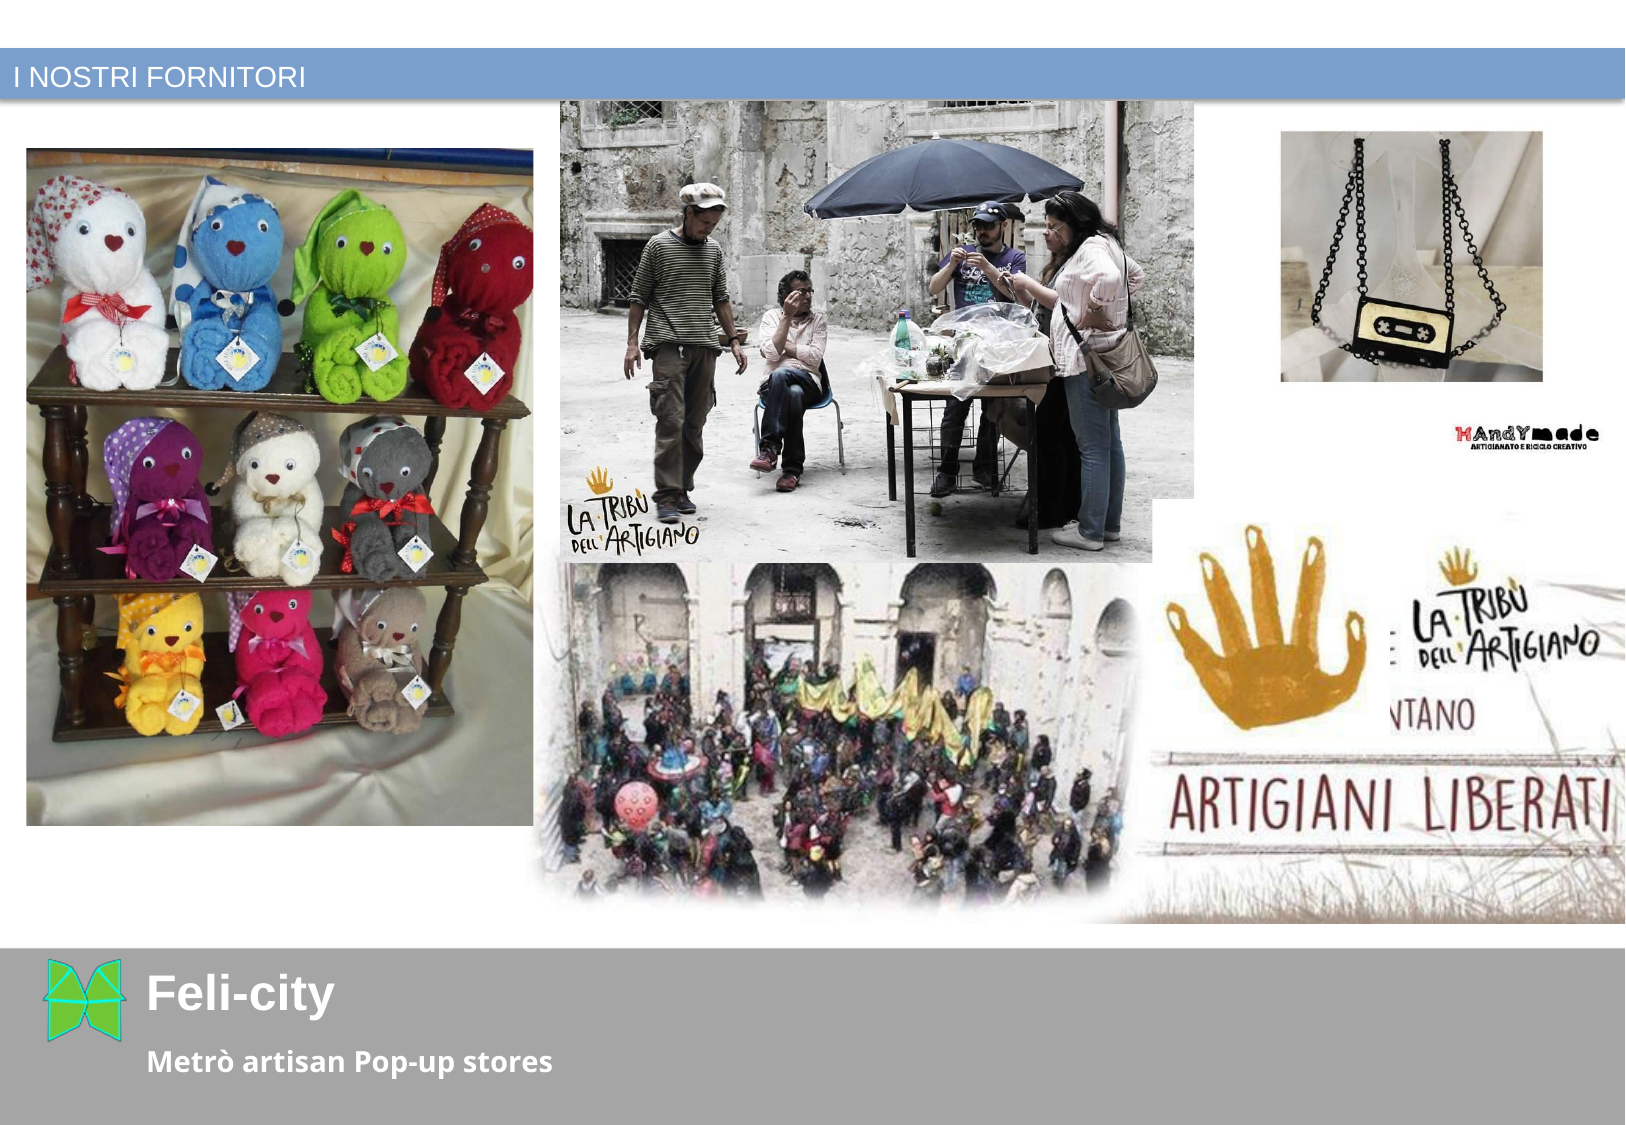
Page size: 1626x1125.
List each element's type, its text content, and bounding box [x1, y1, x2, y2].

text_box [0, 945, 1625, 1125]
text_box I NOSTRI FORNITORI [10, 58, 310, 94]
text_box Feli-city Metrò artisan Pop-up stores [143, 962, 1066, 1079]
text_box [1259, 111, 1605, 456]
text_box [0, 43, 1626, 924]
